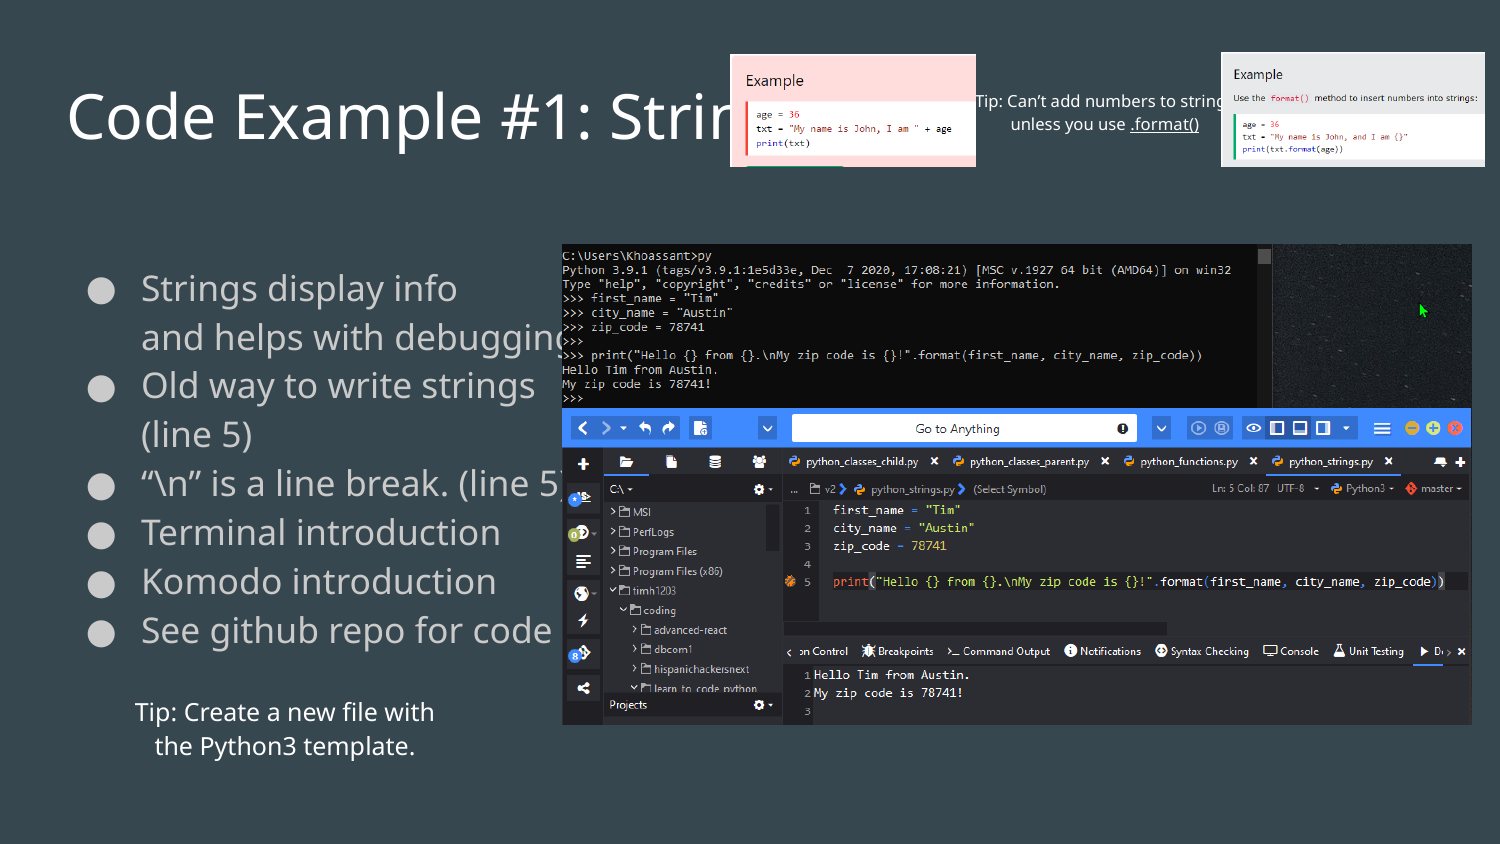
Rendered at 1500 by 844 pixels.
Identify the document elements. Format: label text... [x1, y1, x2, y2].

picture [562, 244, 1472, 725]
picture [730, 54, 976, 167]
title Code Example #1: Strings [51, 72, 730, 167]
text_box Tip: Create a new file with the Python3 template. [117, 677, 453, 790]
picture [1221, 52, 1485, 167]
list Strings display info and helps with debugging Old way to write strings (line 5) “\n” is a line break. (line 5) Terminal introduction Komodo introduction See github repo for code [51, 244, 1424, 750]
text_box Tip: Can’t add numbers to strings unless you use .format() [937, 72, 1273, 186]
